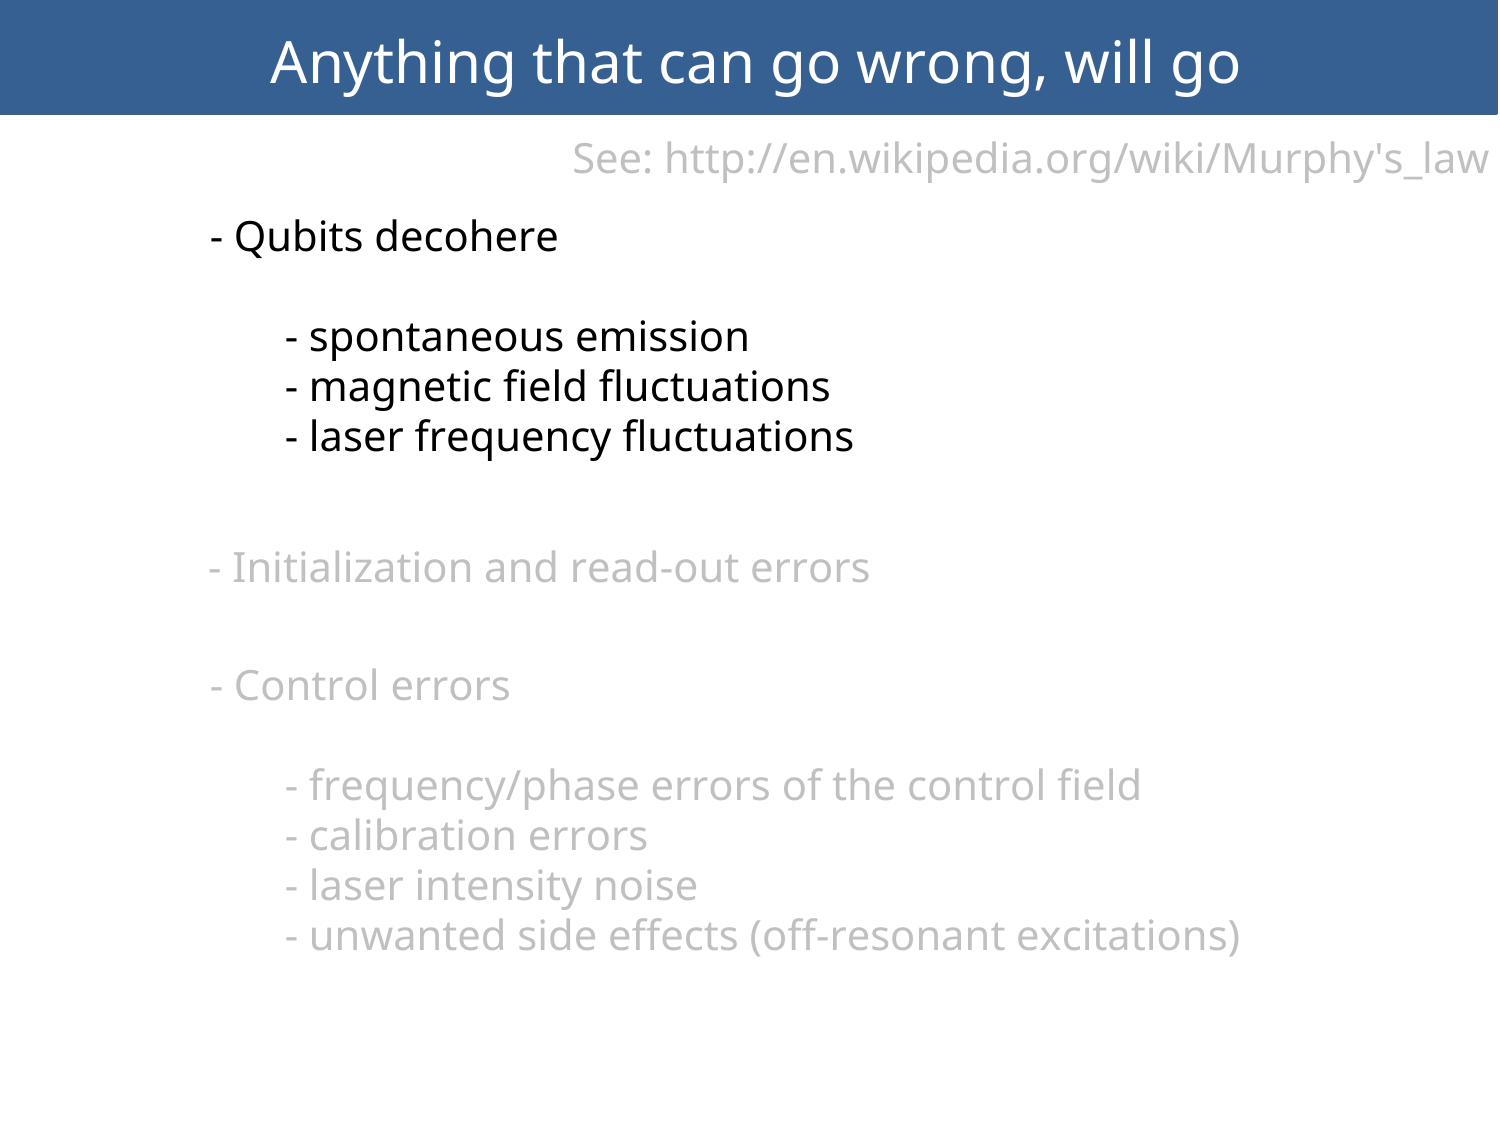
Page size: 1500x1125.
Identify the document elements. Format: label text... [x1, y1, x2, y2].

text_box - Initialization and read-out errors [193, 533, 863, 599]
text_box See: http://en.wikipedia.org/wiki/Murphy's_law [557, 124, 1500, 190]
text_box - Qubits decohere - spontaneous emission - magnetic field fluctuations - laser frequency fluctuations [194, 202, 845, 468]
text_box - Control errors - frequency/phase errors of the control field - calibration errors - laser intensity noise - unwanted side effects (off-resonant excitations) [194, 651, 1218, 967]
text_box Anything that can go wrong, will go wrong. [190, 18, 1322, 103]
